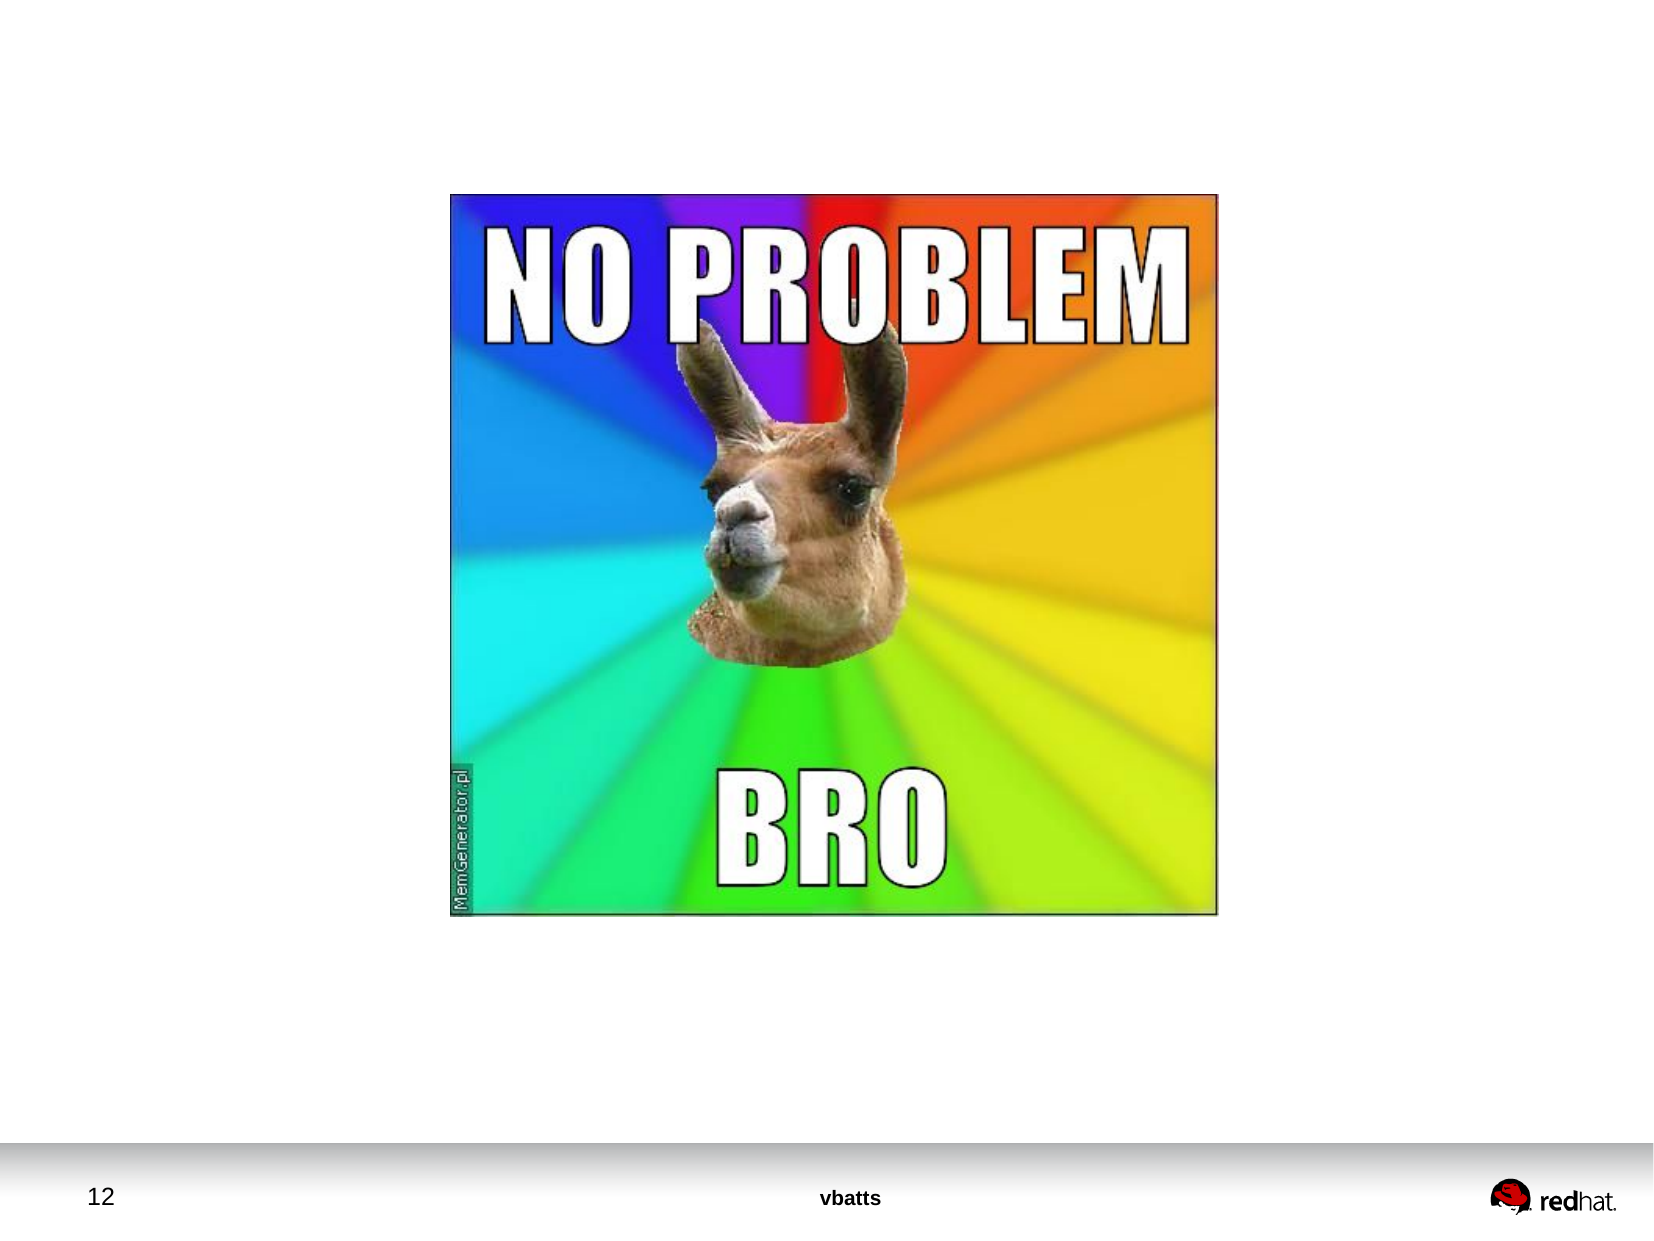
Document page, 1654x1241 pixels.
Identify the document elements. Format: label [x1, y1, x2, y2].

picture [450, 194, 1219, 917]
picture [0, 1143, 1654, 1241]
